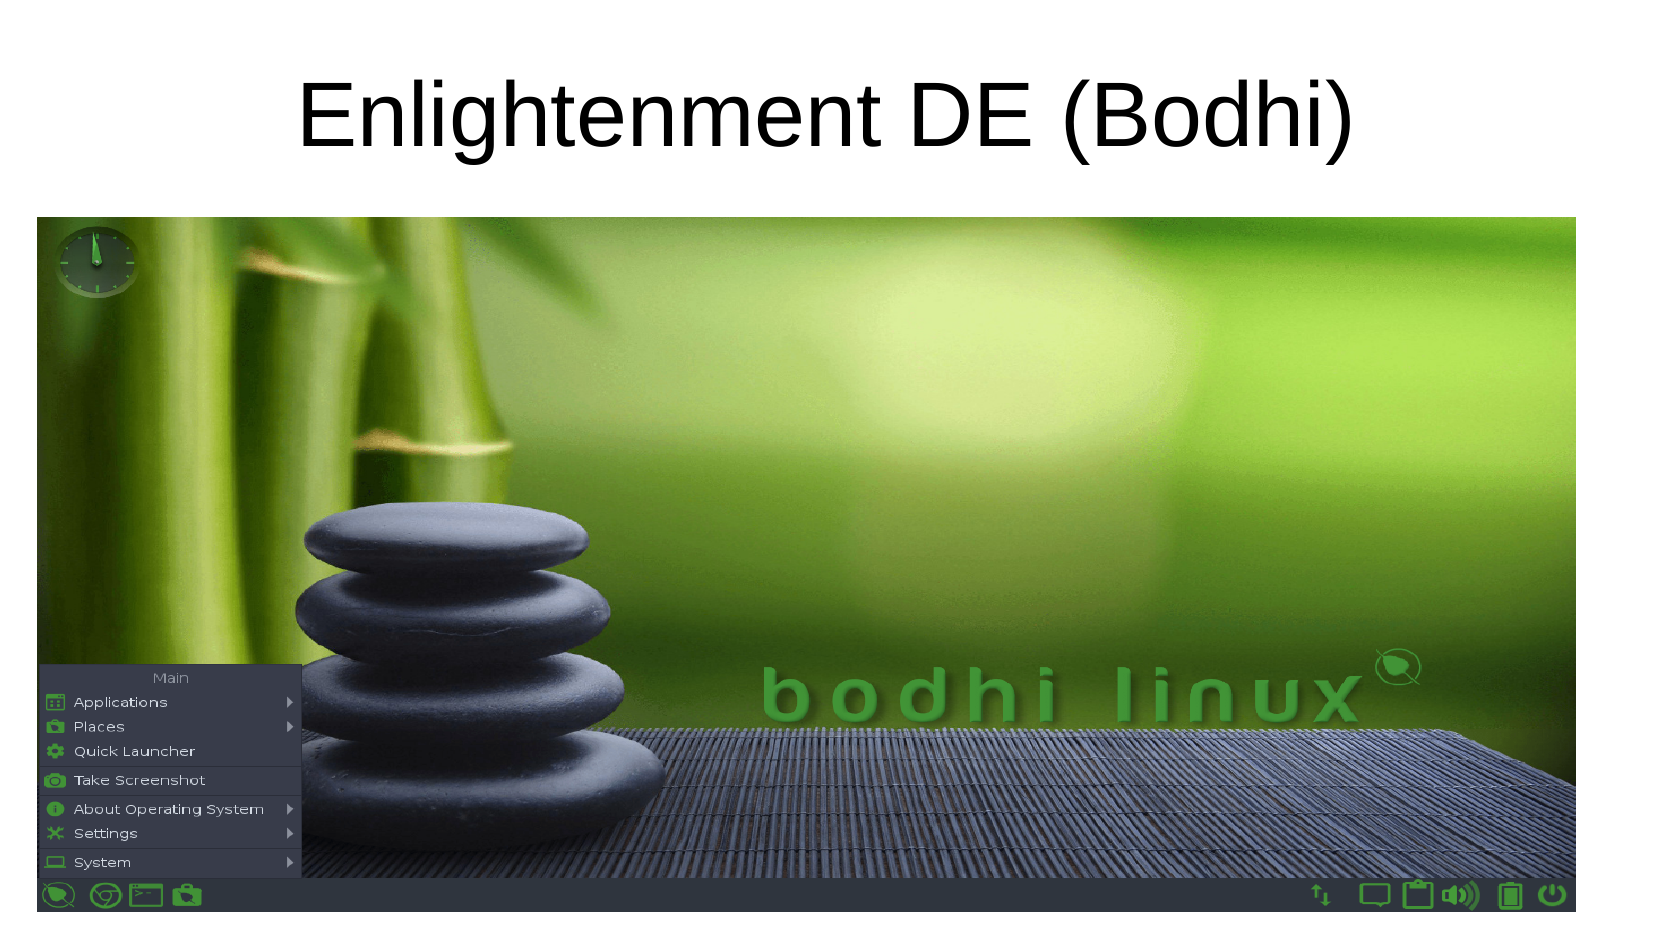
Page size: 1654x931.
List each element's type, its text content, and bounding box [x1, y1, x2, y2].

title Enlightenment DE (Bodhi) [82, 37, 1571, 193]
picture [37, 217, 1576, 912]
